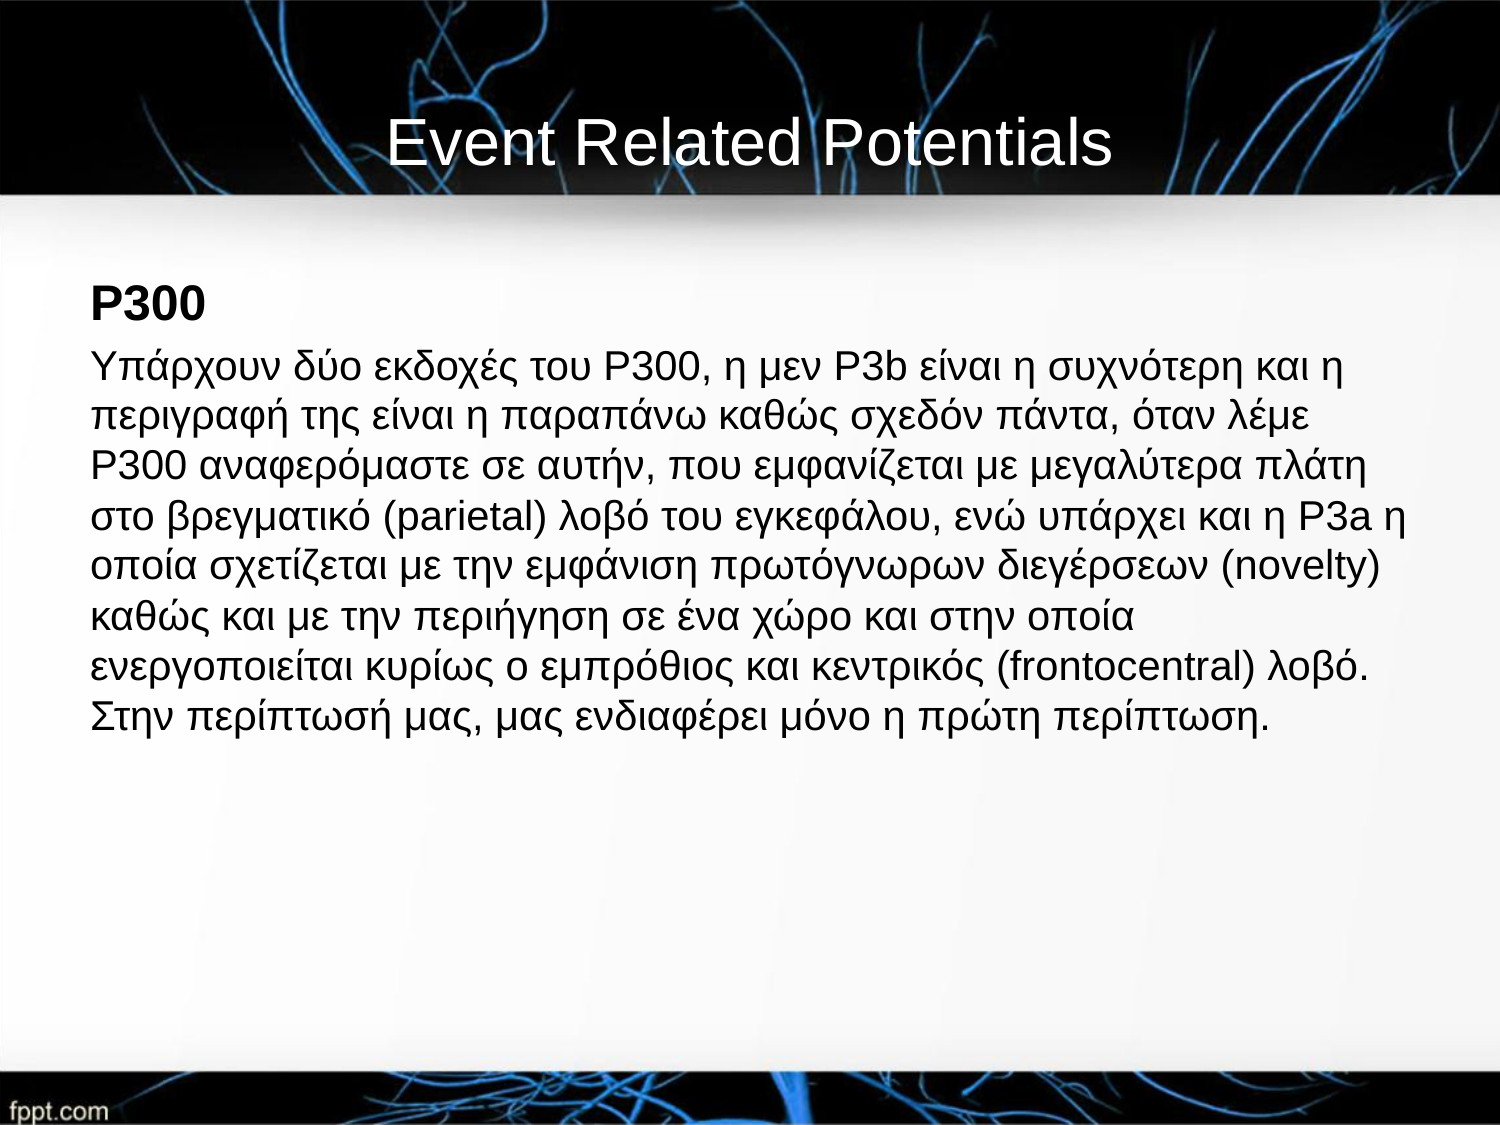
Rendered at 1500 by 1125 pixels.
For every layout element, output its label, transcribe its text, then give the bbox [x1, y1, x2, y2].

picture [0, 0, 1500, 1125]
title Event Related Potentials [75, 45, 1425, 233]
list P300 Υπάρχουν δύο εκδοχές του P300, η μεν Ρ3b είναι η συχνότερη και η περιγραφή της είναι η παραπάνω καθώς σχεδόν πάντα, όταν λέμε P300 αναφερόμαστε σε αυτήν, που εμφανίζεται με μεγαλύτερα πλάτη στο βρεγματικό (parietal) λοβό του εγκεφάλου, ενώ υπάρχει και η P3a η οποία σχετίζεται με την εμφάνιση πρωτόγνωρων διεγέρσεων (novelty) καθώς και με την περιήγηση σε ένα χώρο και στην οποία ενεργοποιείται κυρίως ο εμπρόθιος και κεντρικός (frontocentral) λοβό. Στην περίπτωσή μας, μας ενδιαφέρει μόνο η πρώτη περίπτωση. [75, 262, 1425, 1005]
